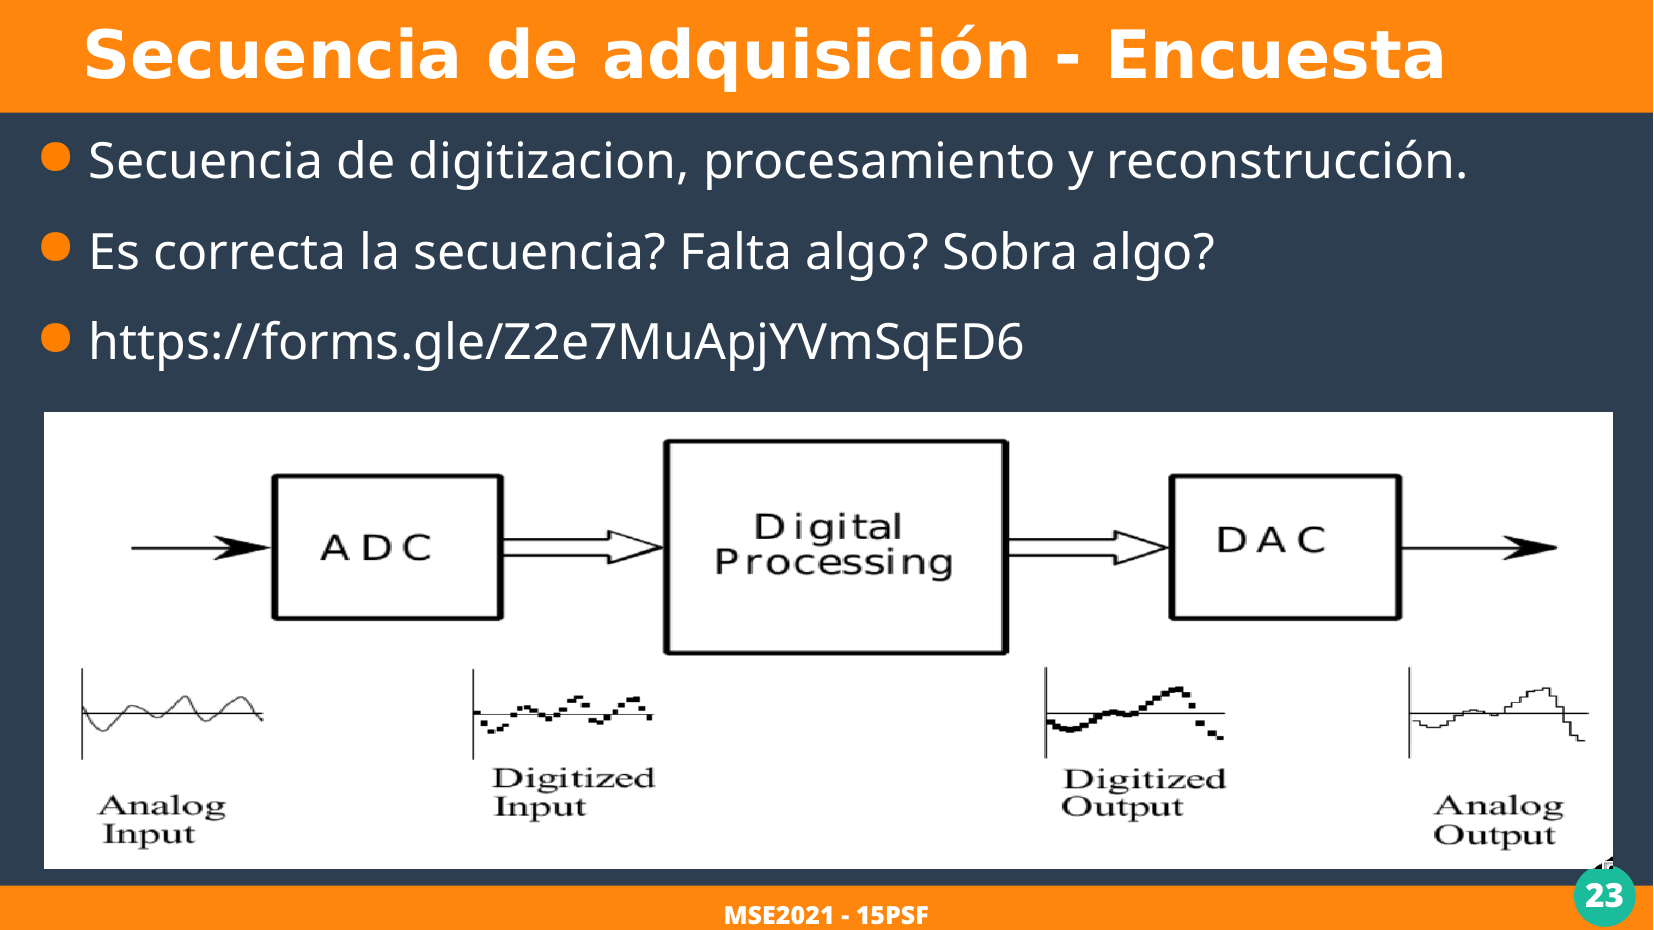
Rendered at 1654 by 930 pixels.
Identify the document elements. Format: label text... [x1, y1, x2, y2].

picture [44, 412, 1613, 869]
title Secuencia de adquisición - Encuesta [0, 16, 1653, 181]
list Secuencia de digitizacion, procesamiento y reconstrucción. Es correcta la secuencia? Falta algo? Sobra algo? https://forms.gle/Z2e7MuApjYVmSqED6 [18, 181, 1648, 375]
